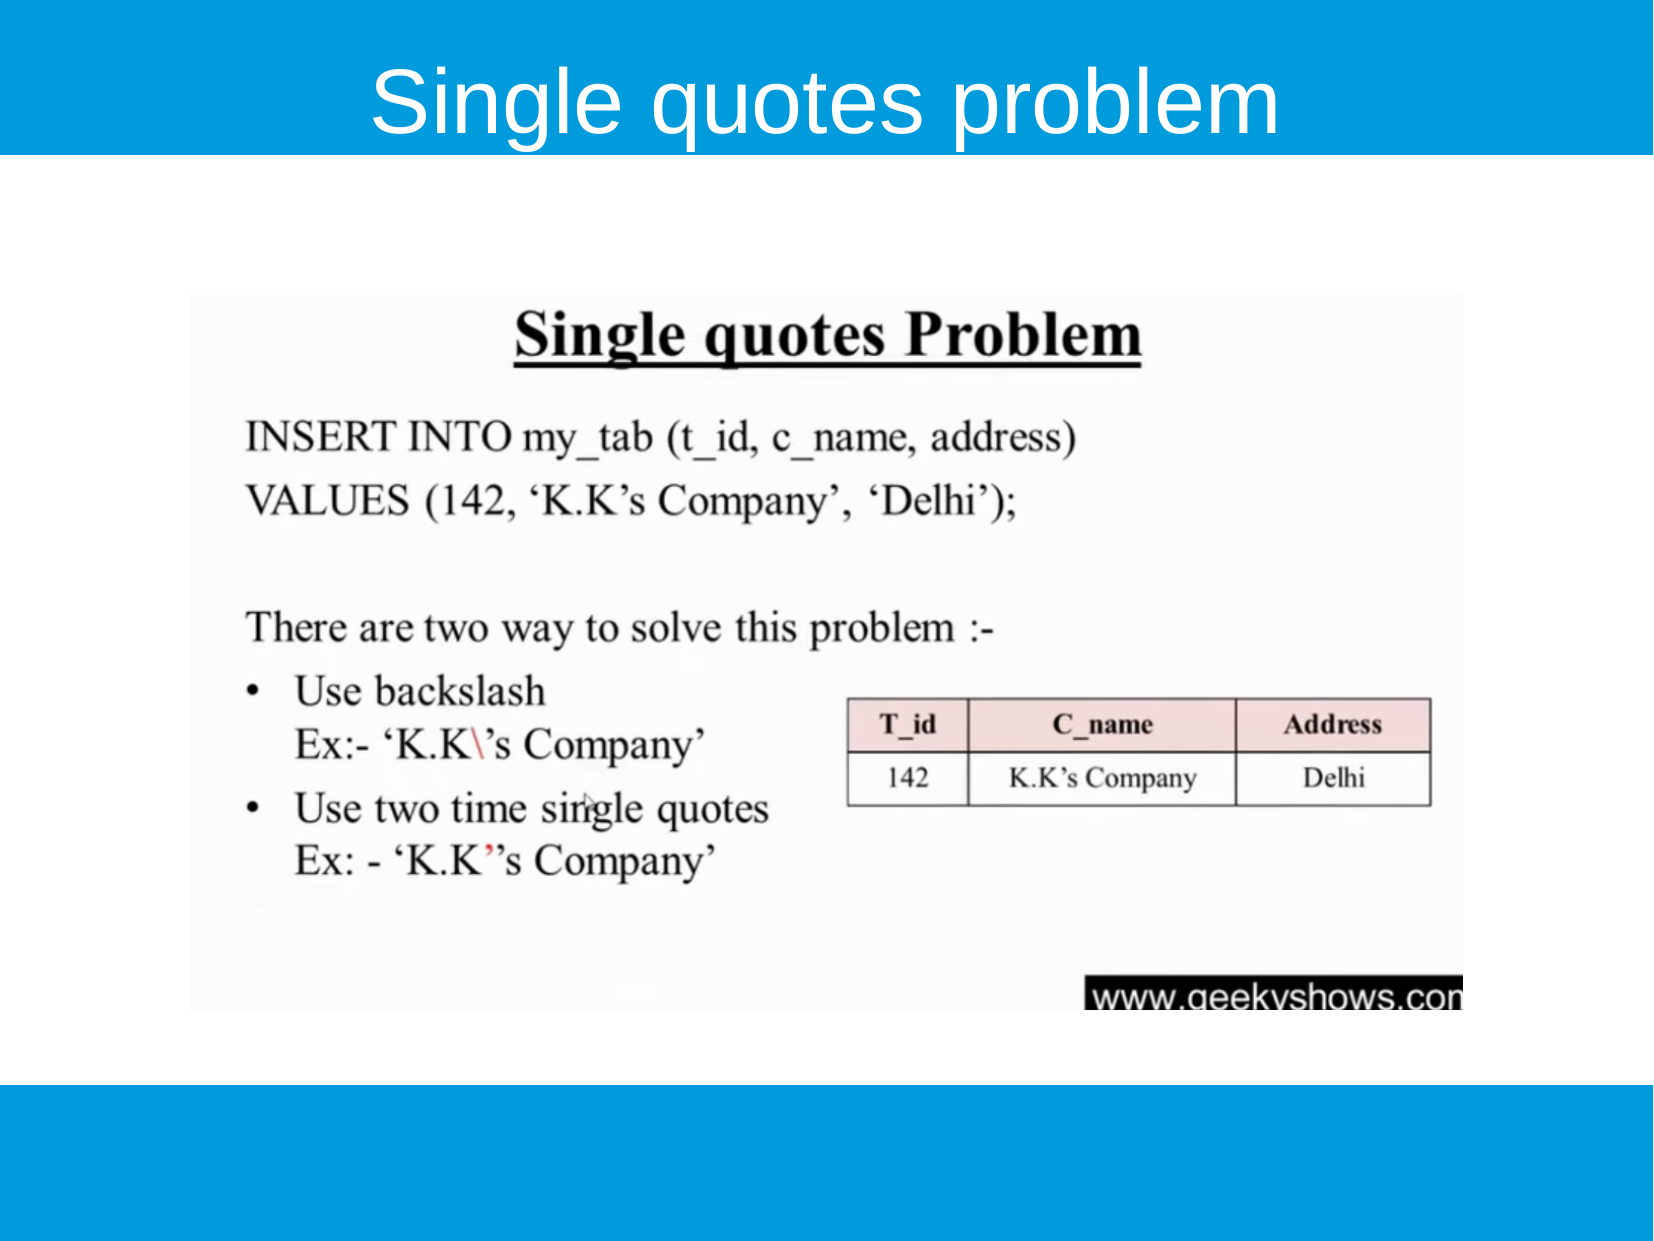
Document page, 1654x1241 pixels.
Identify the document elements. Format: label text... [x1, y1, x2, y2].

title Single quotes problem [82, 49, 1571, 155]
picture [190, 290, 1463, 1010]
